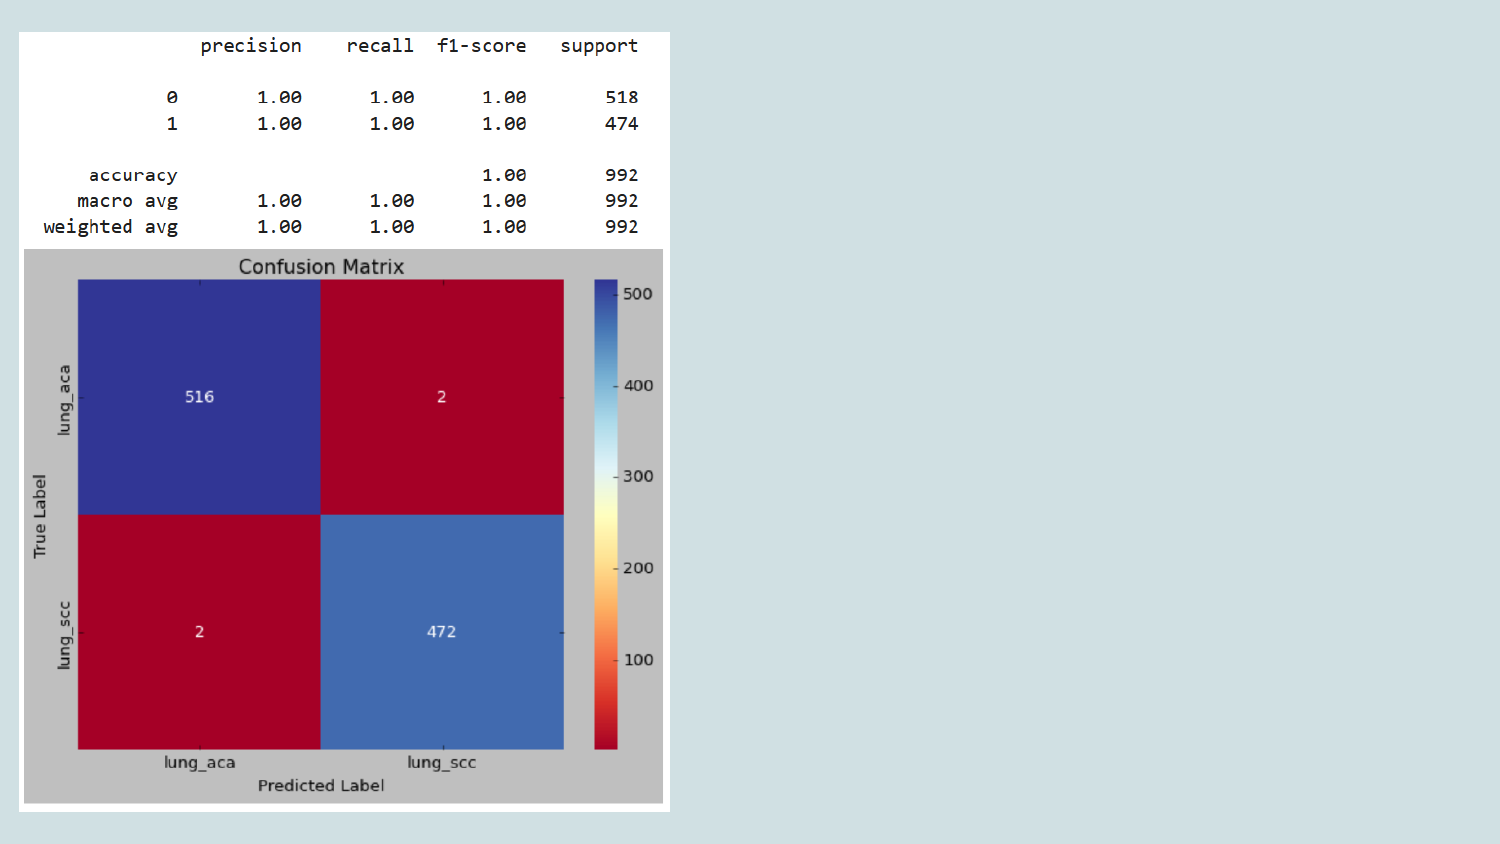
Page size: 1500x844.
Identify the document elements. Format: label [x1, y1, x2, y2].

picture [19, 32, 670, 812]
